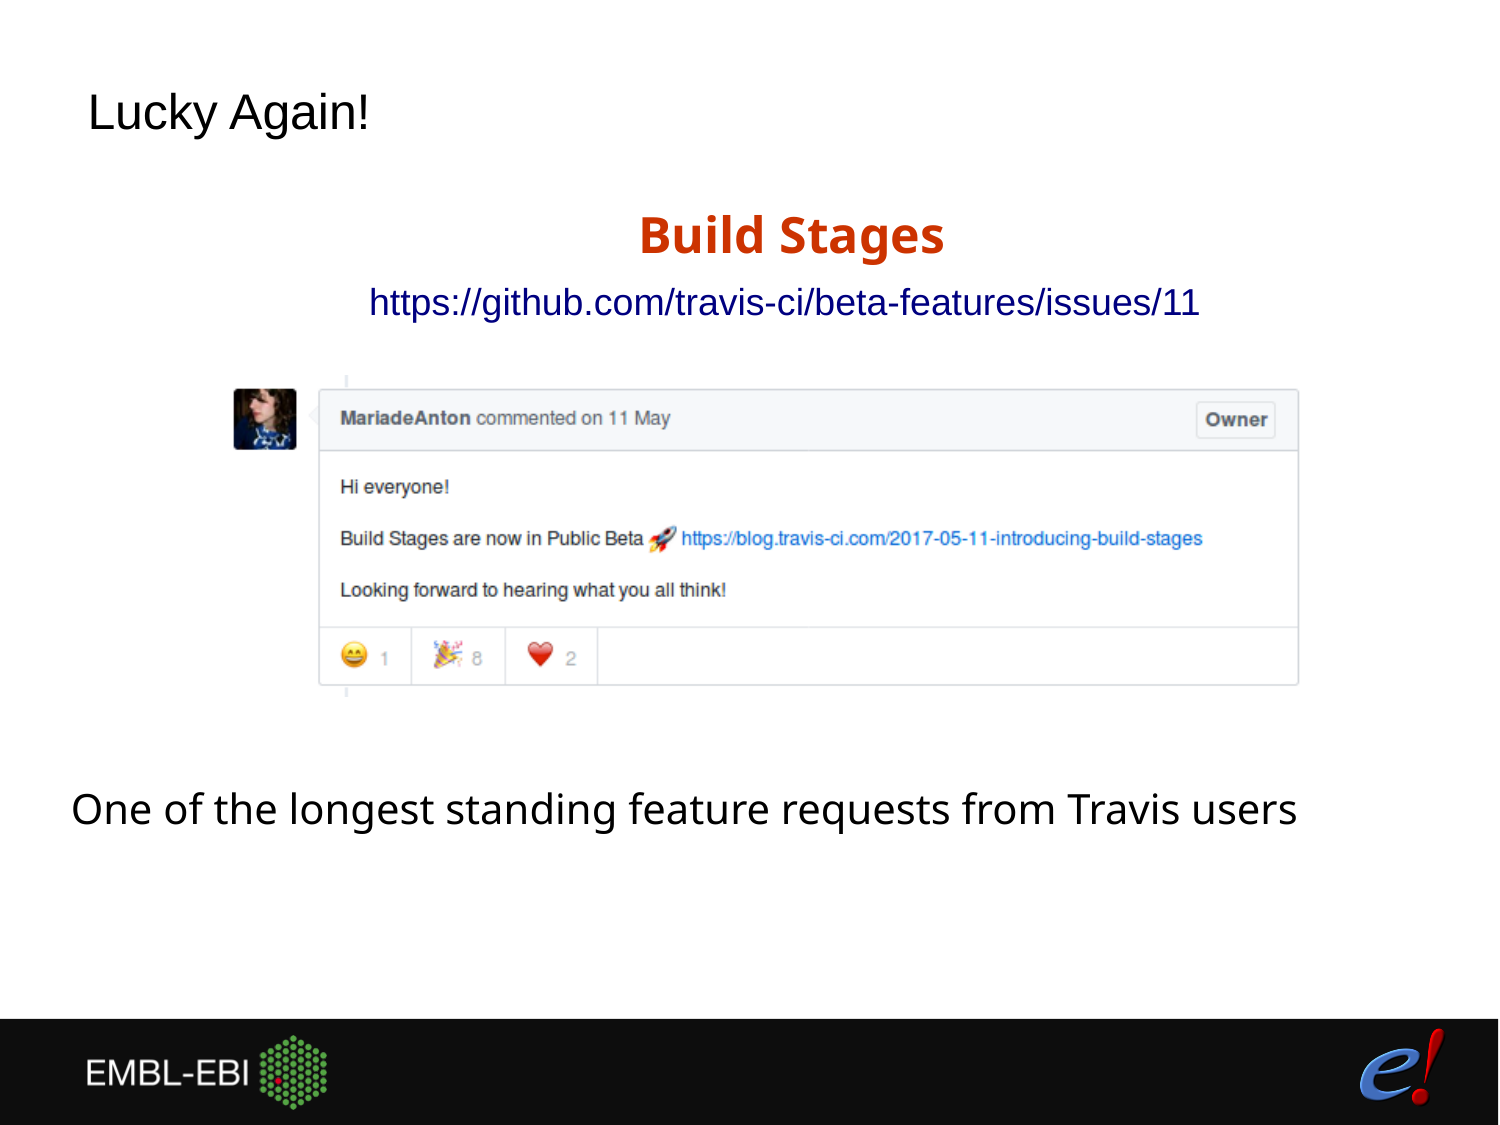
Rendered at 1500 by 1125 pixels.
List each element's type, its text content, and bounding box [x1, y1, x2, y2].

text_box https://github.com/travis-ci/beta-features/issues/11 [354, 273, 1219, 331]
list Build Stages [87, 200, 1425, 779]
picture [1357, 1026, 1448, 1112]
picture [87, 1035, 327, 1110]
text_box One of the longest standing feature requests from Travis users [0, 779, 1500, 911]
title Lucky Again! [87, 50, 1425, 175]
picture [220, 375, 1312, 697]
